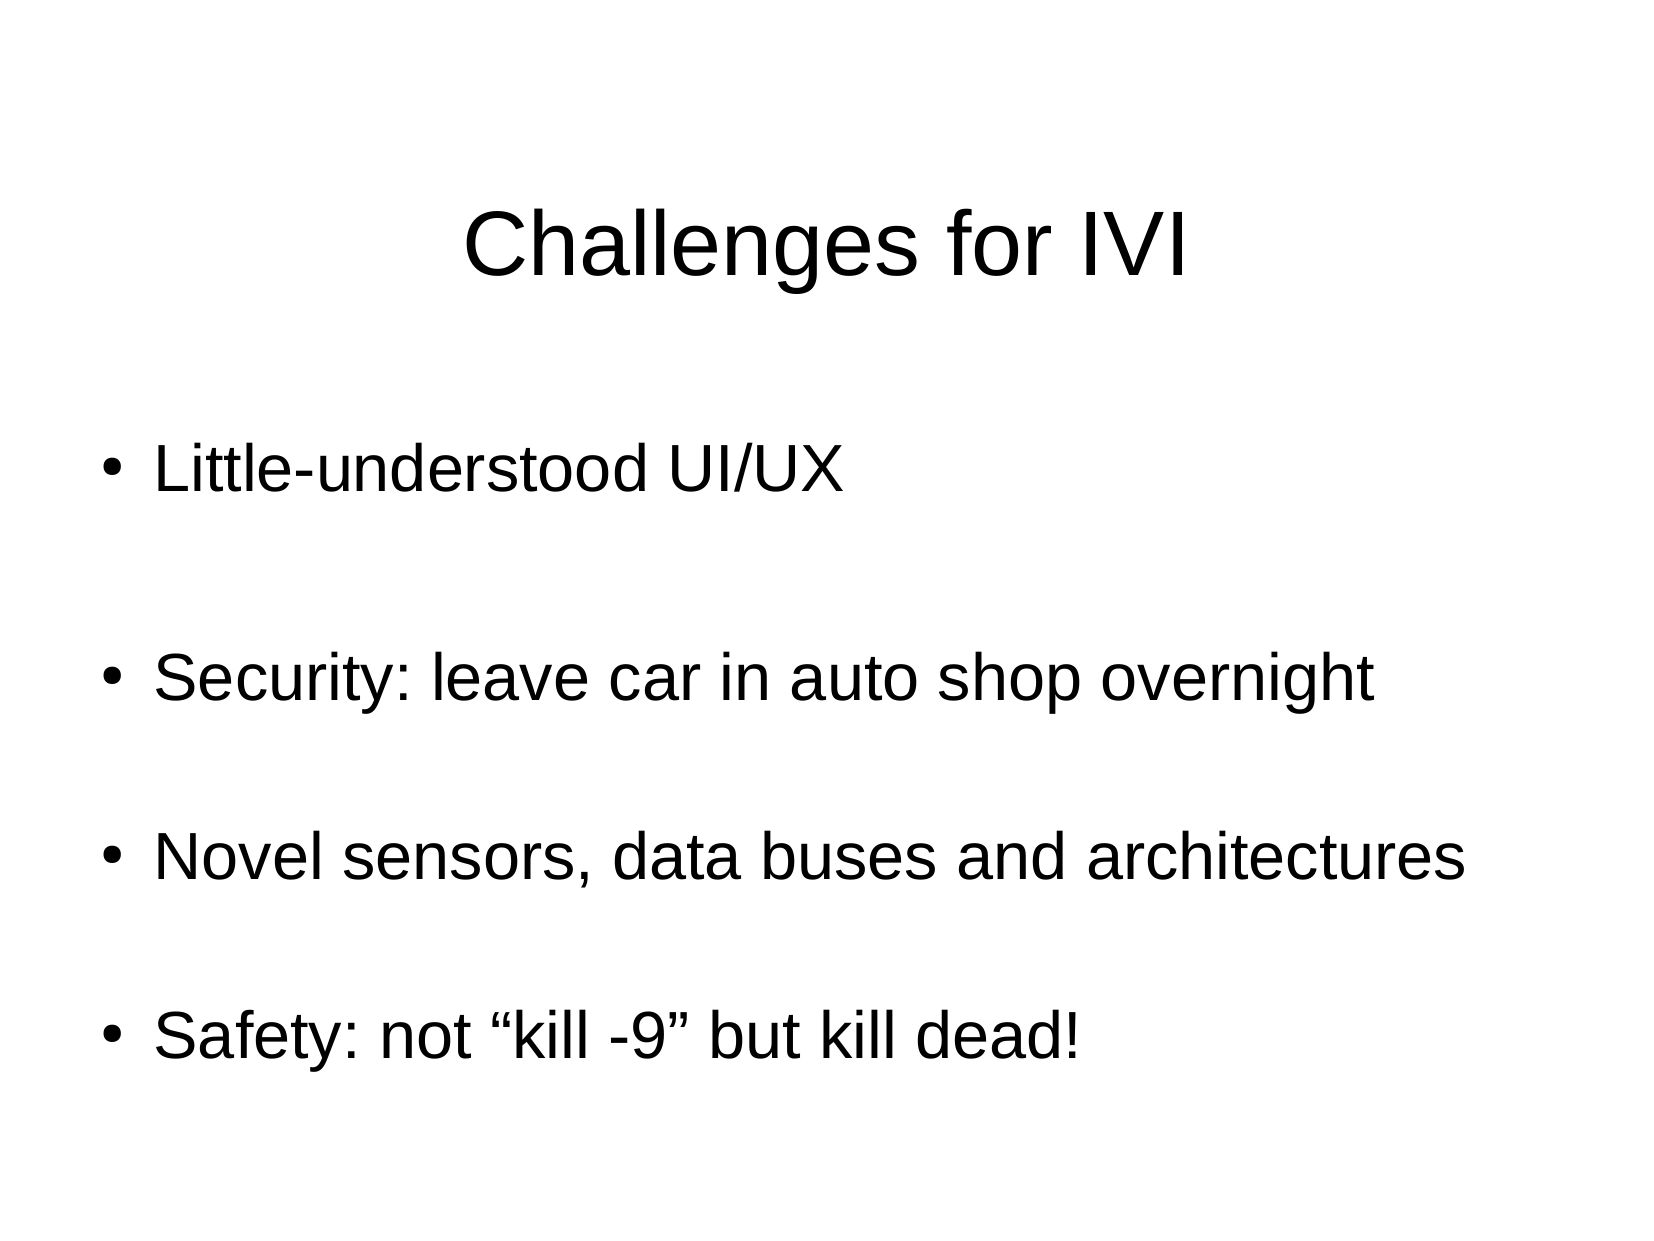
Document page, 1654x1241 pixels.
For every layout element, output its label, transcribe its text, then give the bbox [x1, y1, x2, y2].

title Challenges for IVI [82, 139, 1571, 327]
list Little-understood UI/UX Security: leave car in auto shop overnight Novel sensors, data buses and architectures Safety: not “kill -9” but kill dead! [82, 327, 1571, 1146]
